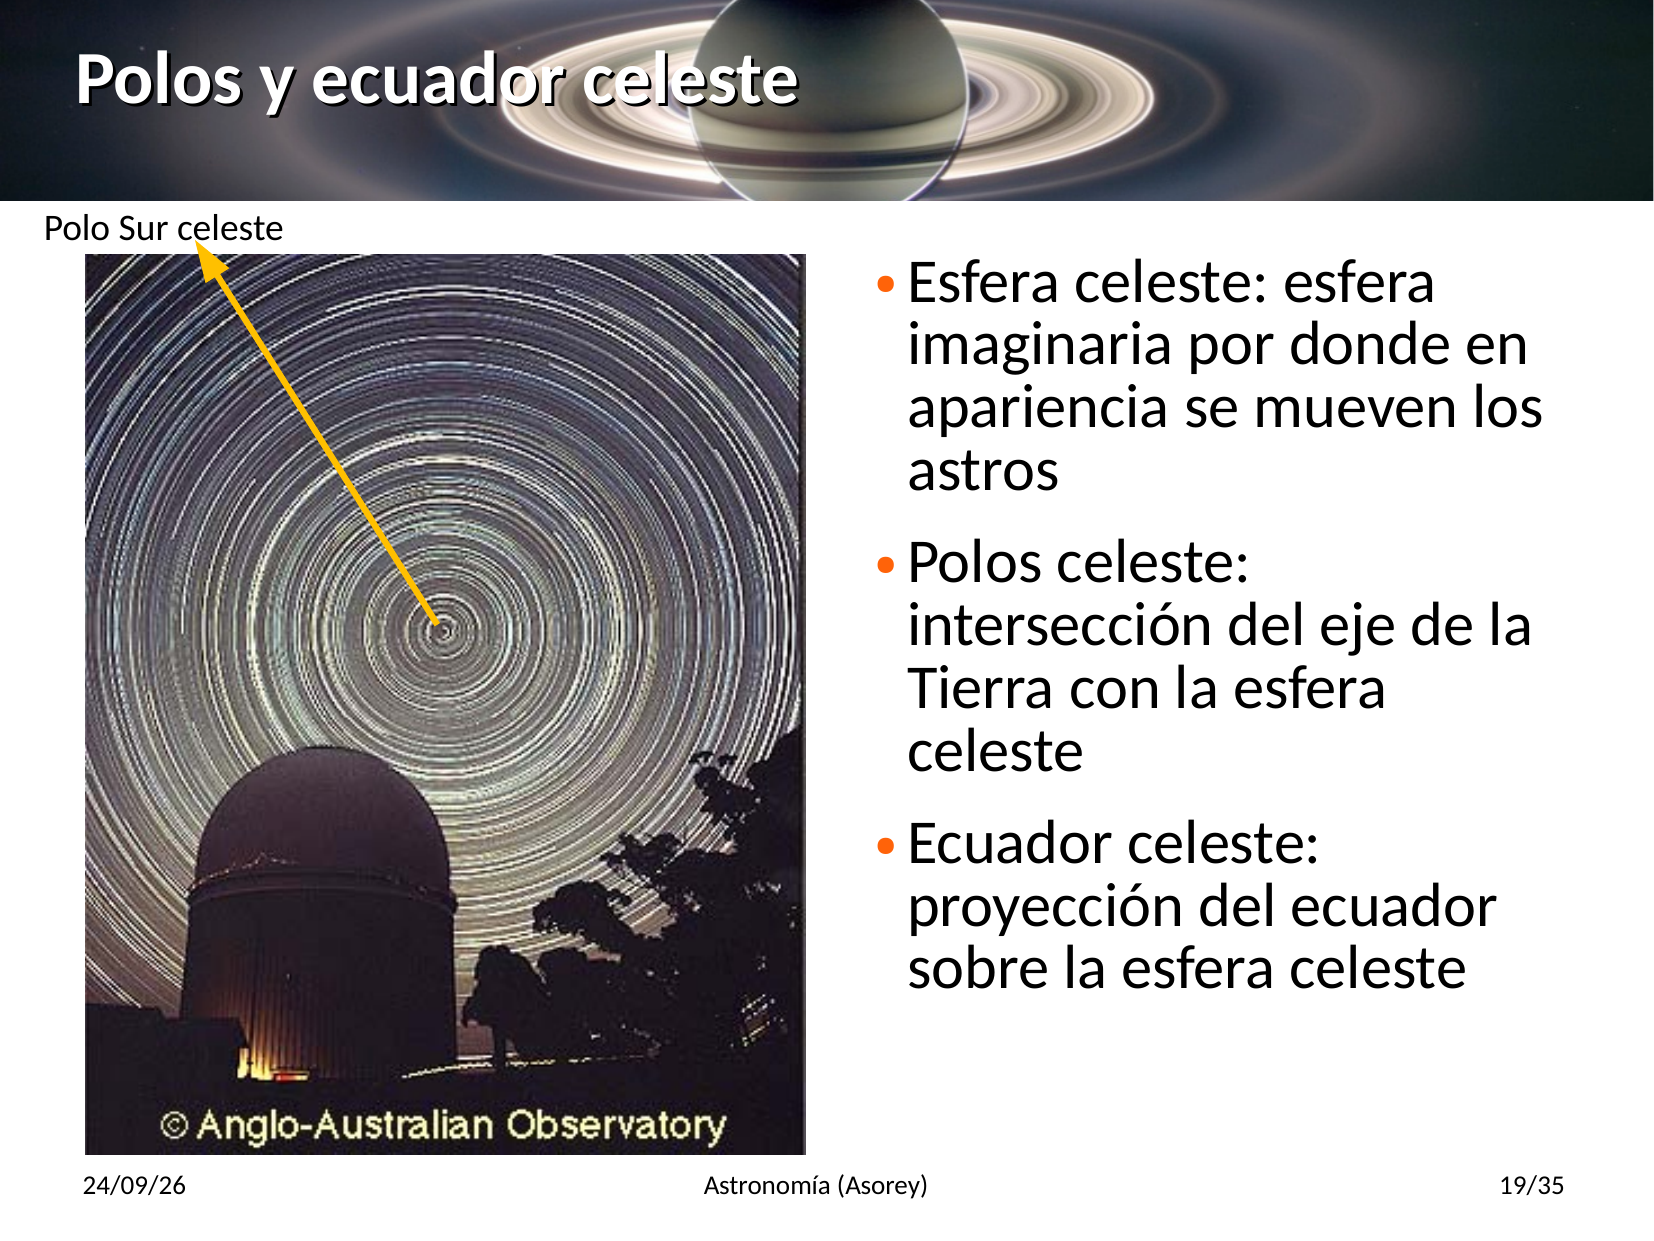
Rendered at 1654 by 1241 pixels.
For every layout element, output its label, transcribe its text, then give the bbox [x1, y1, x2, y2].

title Polos y ecuador celeste [75, 19, 1564, 151]
picture [0, 0, 1654, 201]
text_box Polo Sur celeste [28, 195, 300, 255]
list Esfera celeste: esfera imaginaria por donde en apariencia se mueven los astros Polos celeste: intersección del eje de la Tierra con la esfera celeste Ecuador celeste: proyección del ecuador sobre la esfera celeste [845, 255, 1572, 1156]
picture [85, 254, 806, 1156]
